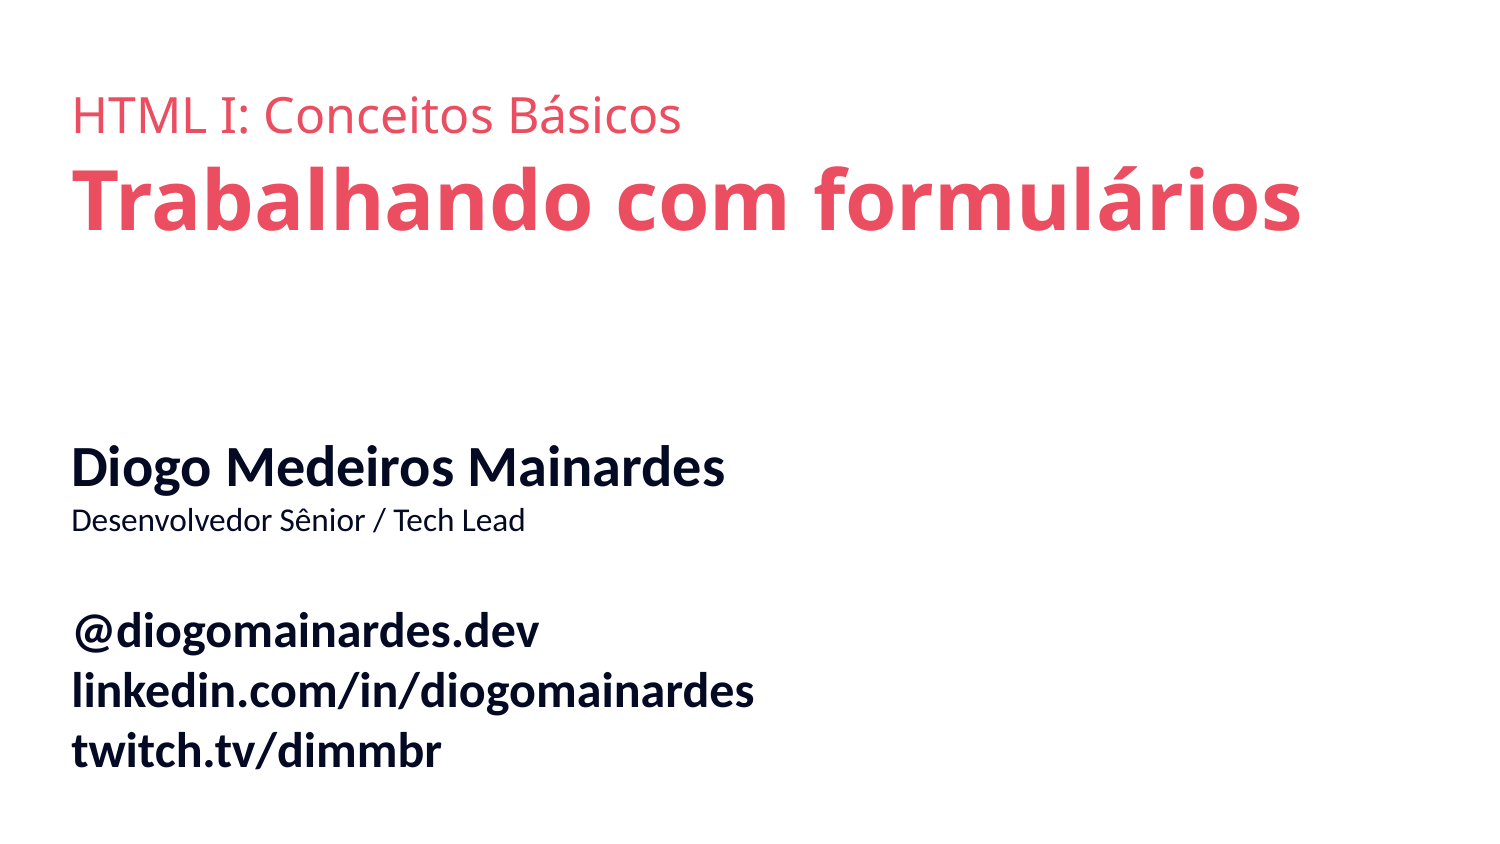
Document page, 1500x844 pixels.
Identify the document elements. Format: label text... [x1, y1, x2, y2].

text_box HTML I: Conceitos Básicos [56, 59, 1368, 139]
text_box Trabalhando com formulários [56, 117, 1404, 435]
text_box Diogo Medeiros Mainardes Desenvolvedor Sênior / Tech Lead @diogomainardes.dev linkedin.com/in/diogomainardes twitch.tv/dimmbr [56, 435, 1166, 791]
